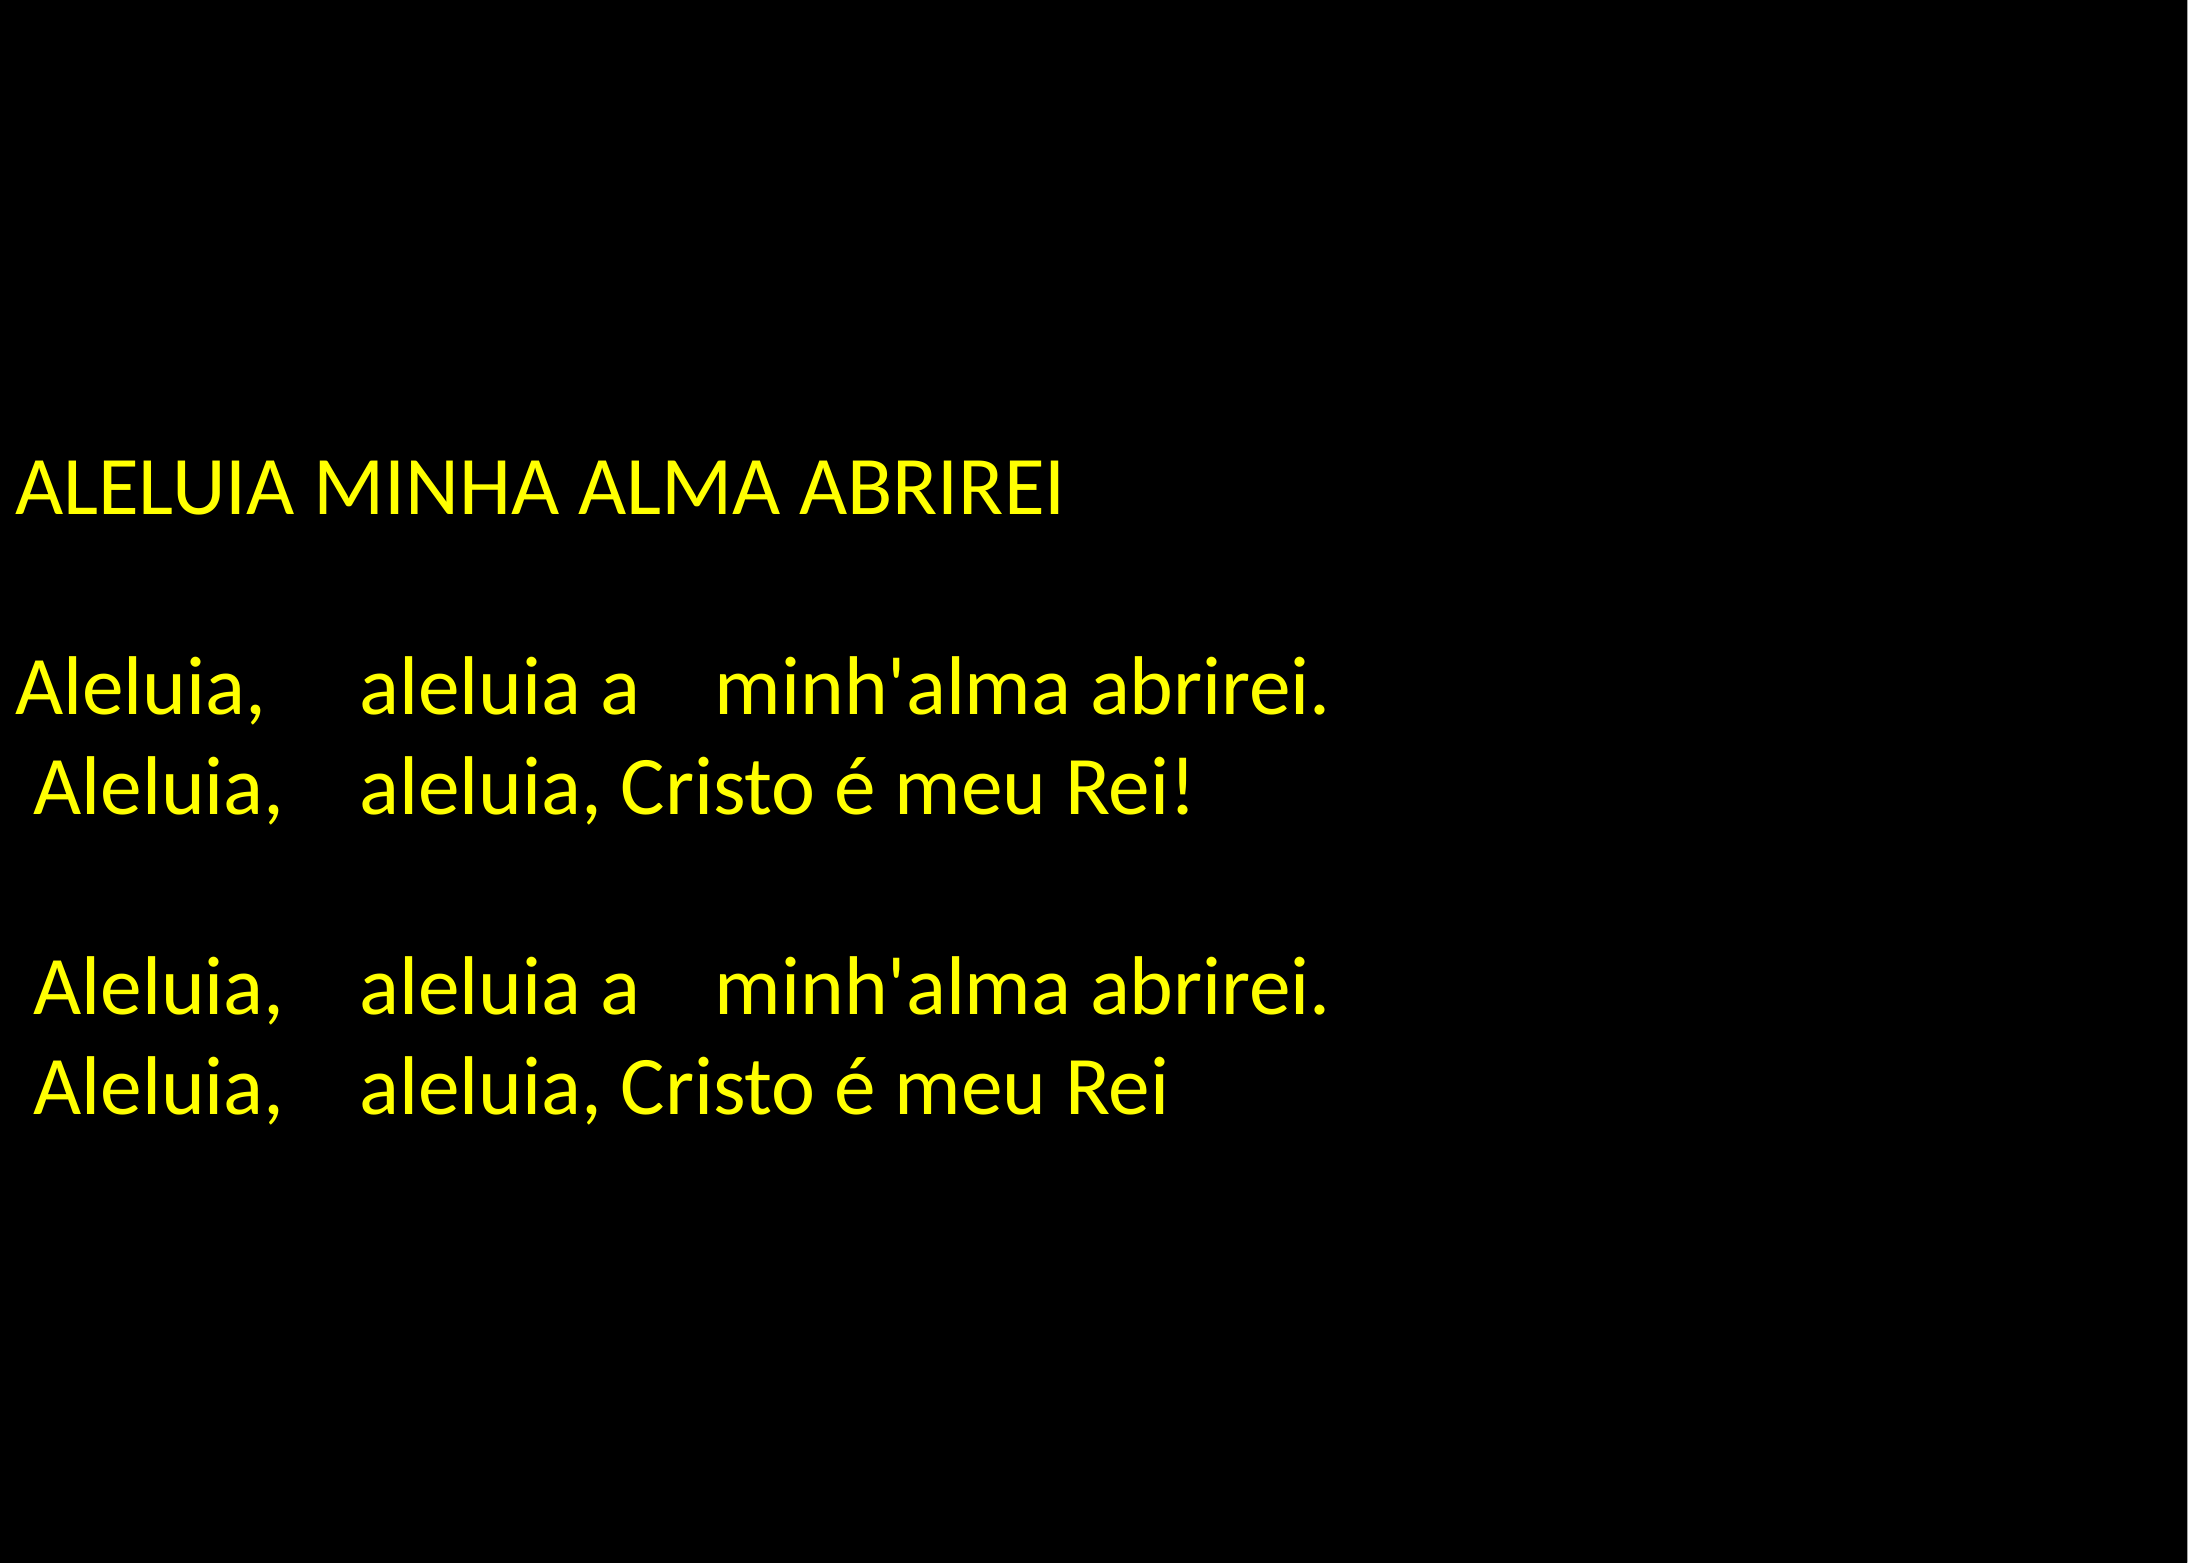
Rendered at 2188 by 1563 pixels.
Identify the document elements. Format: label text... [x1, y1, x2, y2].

title ALELUIA MINHA ALMA ABRIREI Aleluia, aleluia a minh'alma abrirei. Aleluia, aleluia, Cristo é meu Rei! Aleluia, aleluia a minh'alma abrirei. Aleluia, aleluia, Cristo é meu Rei [0, 0, 2188, 1563]
